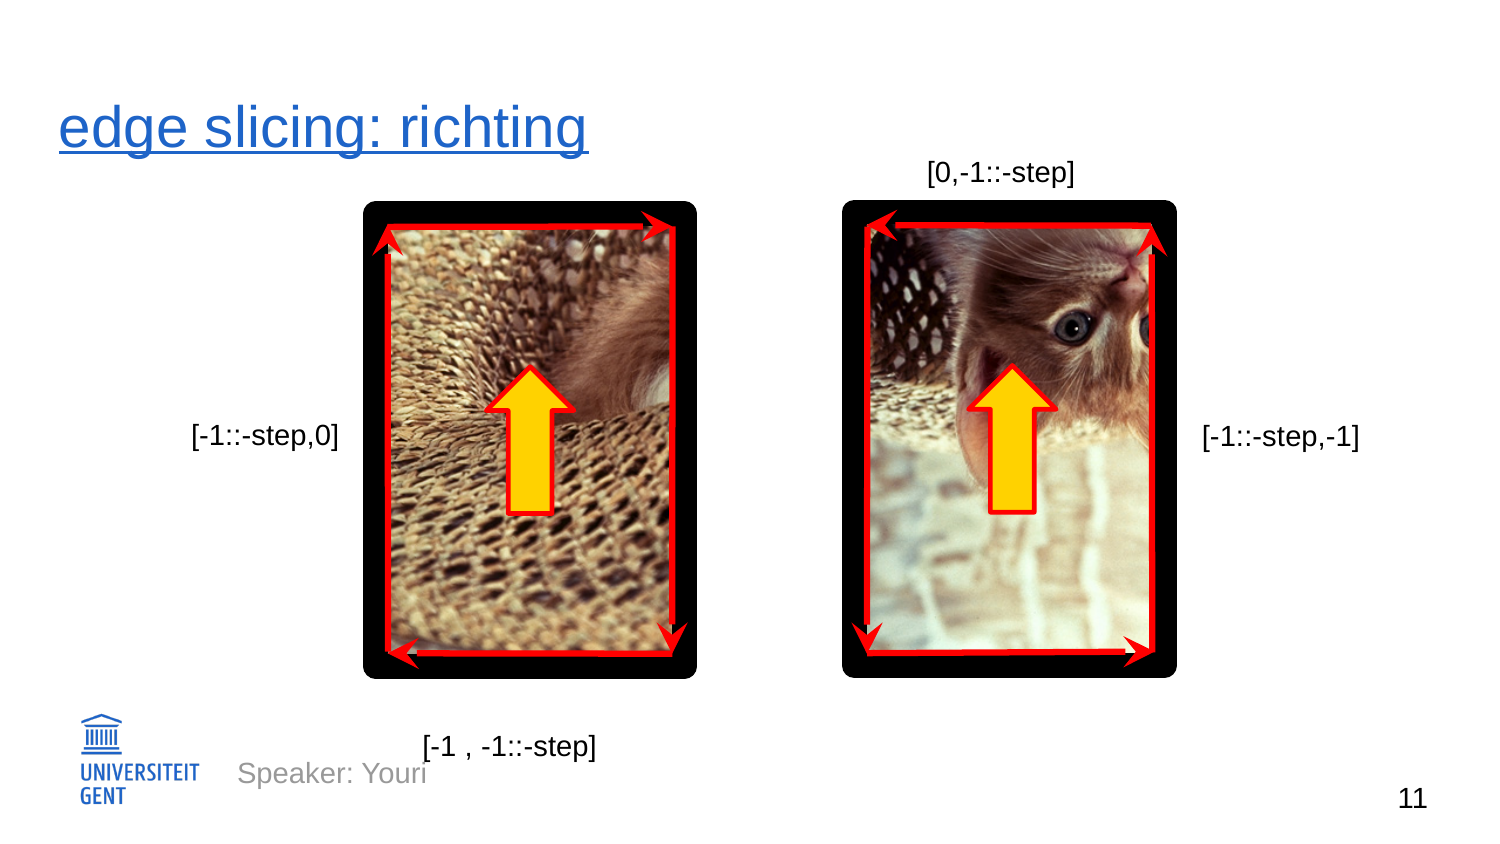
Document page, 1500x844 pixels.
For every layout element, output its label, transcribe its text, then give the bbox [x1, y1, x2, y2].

text_box [0,-1::-step] [911, 138, 1092, 209]
text_box [968, 365, 1057, 513]
text_box [486, 366, 575, 514]
slide_number <number> [1389, 764, 1480, 830]
text_box [-1::-step,-1] [1186, 401, 1387, 477]
picture [867, 224, 1152, 654]
text_box [-1::-step,0] [176, 401, 356, 477]
picture [41, 683, 242, 844]
title edge slicing: richting [51, 72, 1449, 167]
text_box [-1 , -1::-step] [407, 711, 653, 781]
text_box Speaker: Youri [222, 739, 609, 810]
picture [388, 226, 672, 654]
